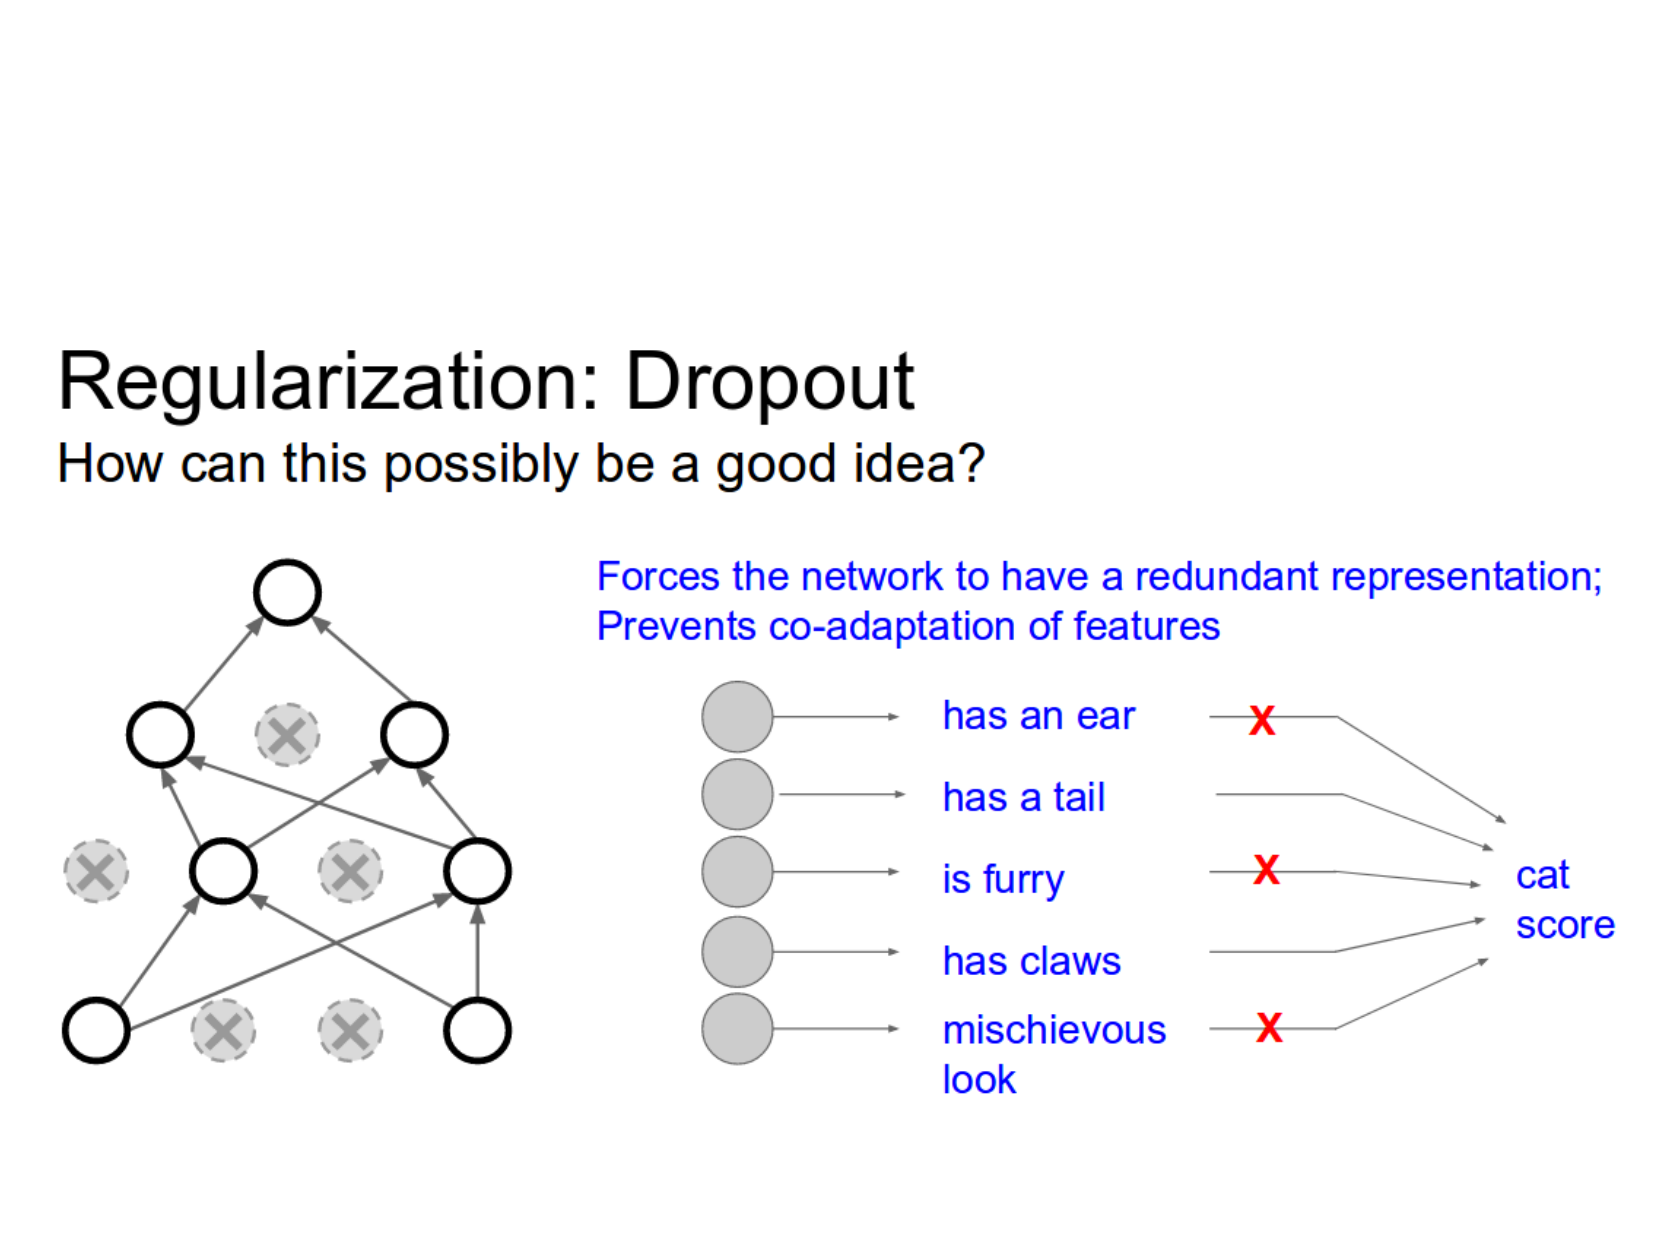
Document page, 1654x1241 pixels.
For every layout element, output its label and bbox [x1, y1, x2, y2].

picture [33, 330, 1630, 1111]
